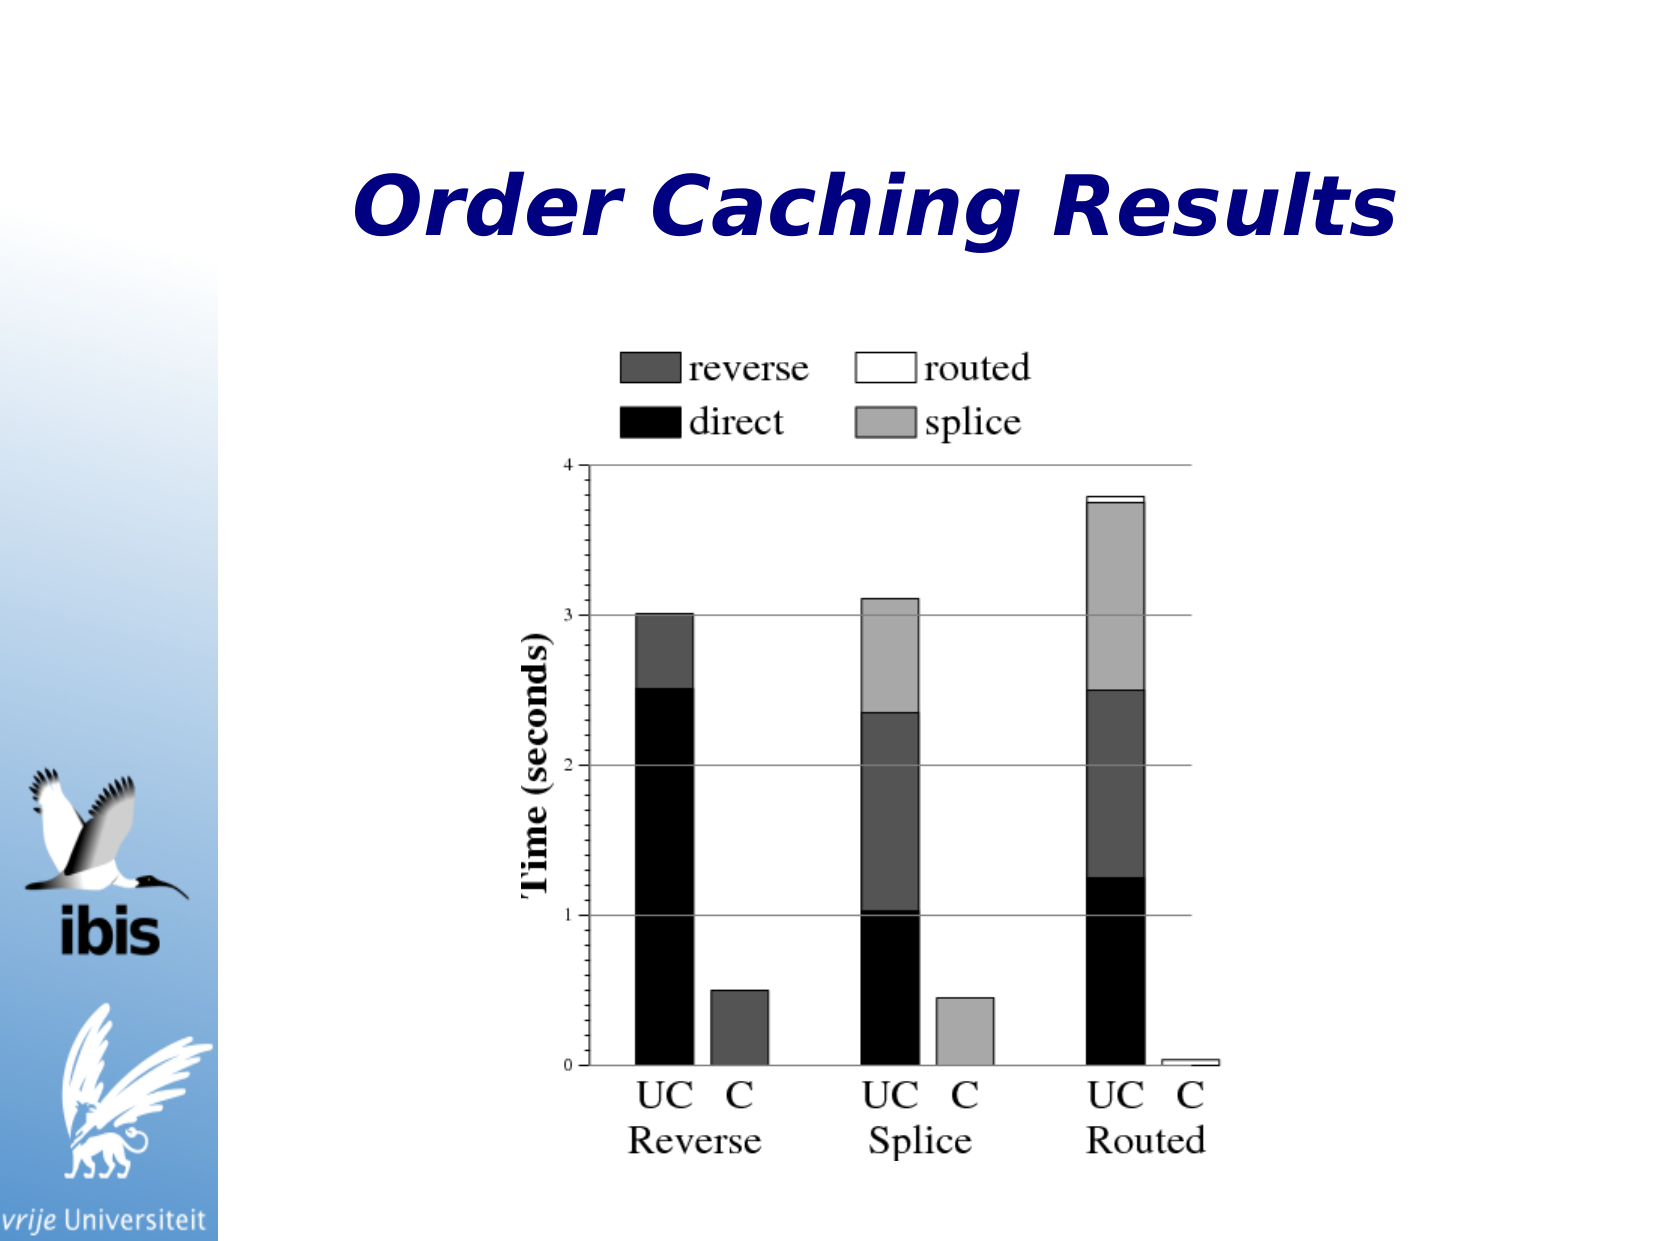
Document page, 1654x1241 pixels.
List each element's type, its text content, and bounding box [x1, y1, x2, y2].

picture [0, 0, 218, 1241]
picture [521, 310, 1247, 1161]
title Order Caching Results [219, 102, 1534, 311]
